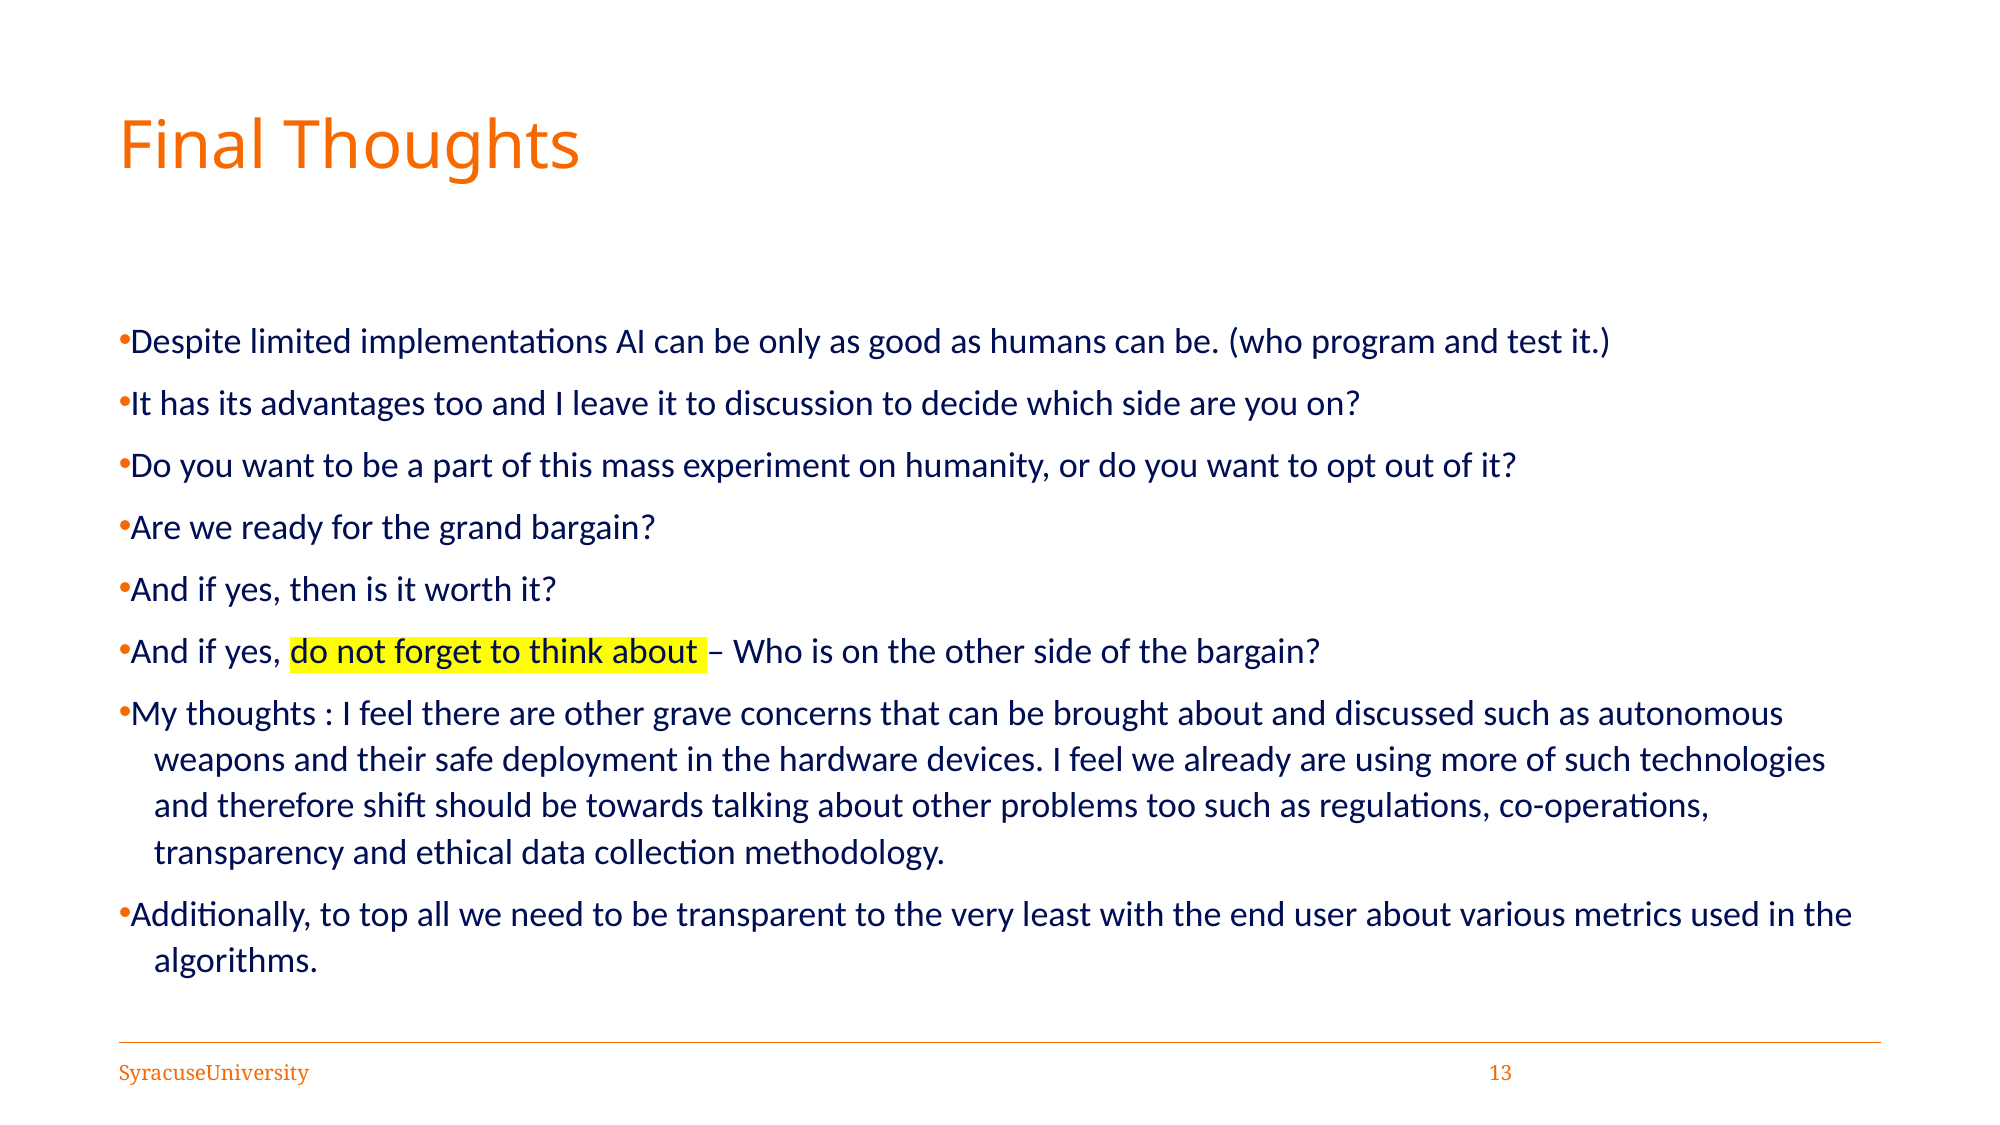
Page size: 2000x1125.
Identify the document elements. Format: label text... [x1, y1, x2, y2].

list Despite limited implementations AI can be only as good as humans can be. (who program and test it.) It has its advantages too and I leave it to discussion to decide which side are you on? Do you want to be a part of this mass experiment on humanity, or do you want to opt out of it? Are we ready for the grand bargain? And if yes, then is it worth it? And if yes, do not forget to think about – Who is on the other side of the bargain? My thoughts : I feel there are other grave concerns that can be brought about and discussed such as autonomous weapons and their safe deployment in the hardware devices. I feel we already are using more of such technologies and therefore shift should be towards talking about other problems too such as regulations, co-operations, transparency and ethical data collection methodology. Additionally, to top all we need to be transparent to the very least with the end user about various metrics used in the algorithms. [118, 314, 1882, 982]
title Final Thoughts [118, 110, 1882, 173]
